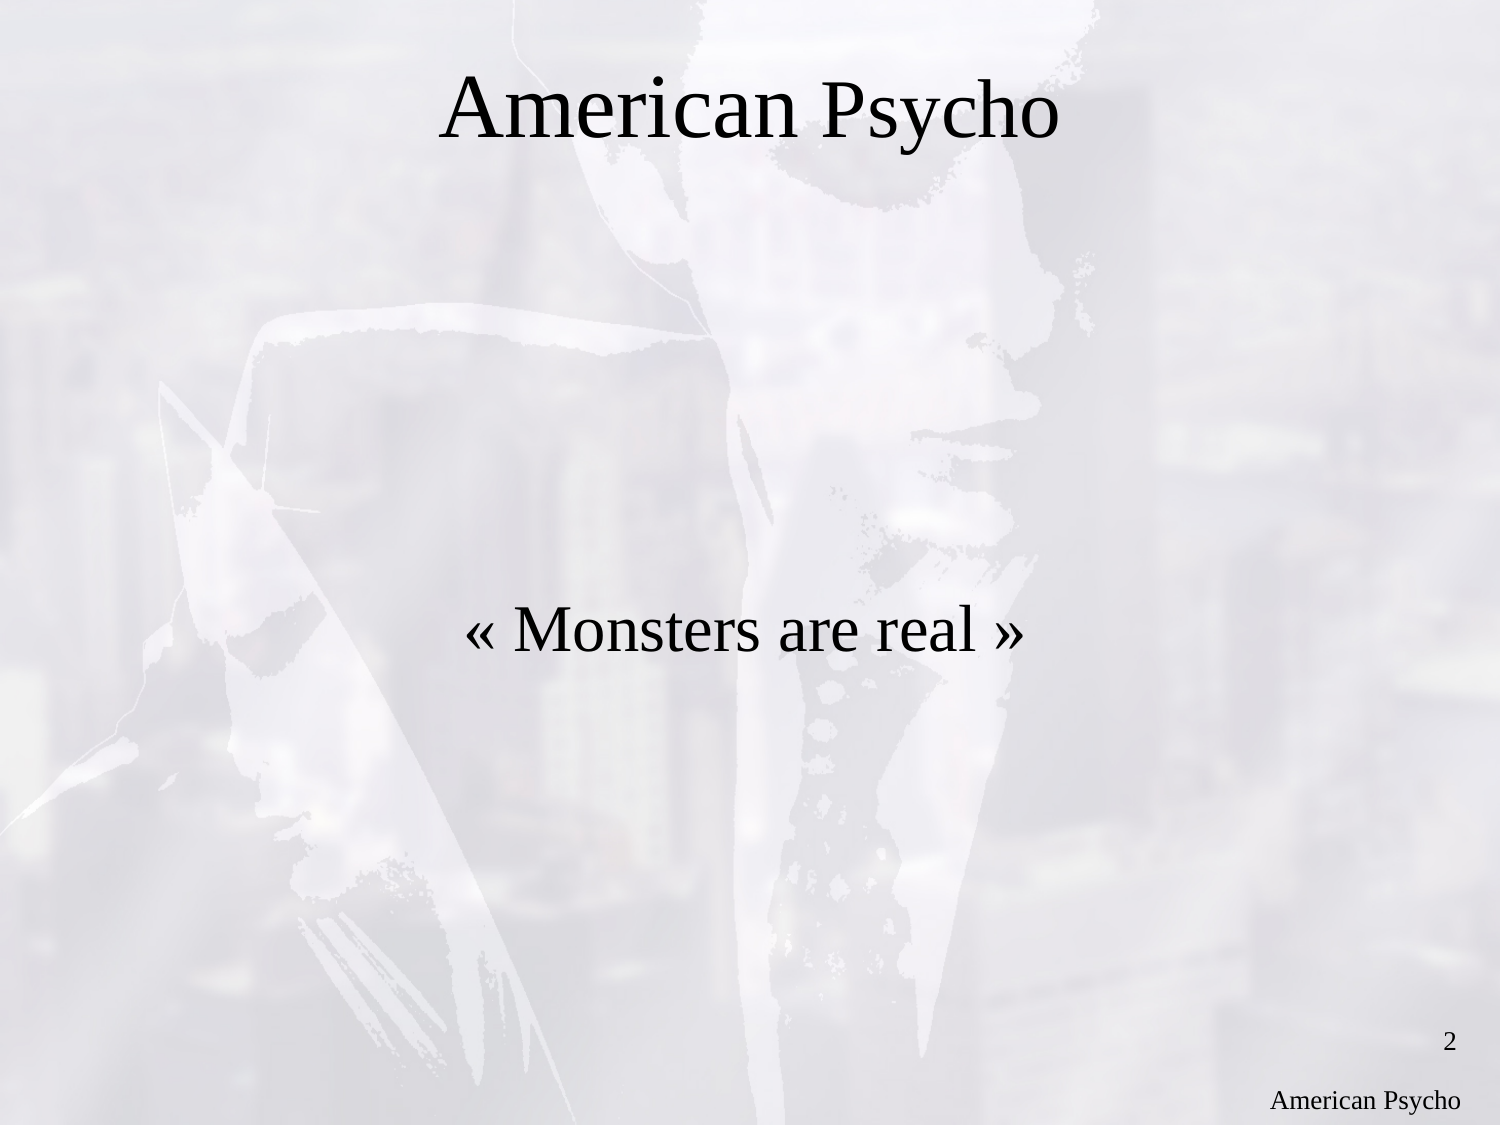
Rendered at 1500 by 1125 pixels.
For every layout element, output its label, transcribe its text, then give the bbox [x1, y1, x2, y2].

text_box « Monsters are real » [70, 255, 1421, 998]
picture [0, 0, 1500, 1125]
title American Psycho [59, 30, 1441, 178]
